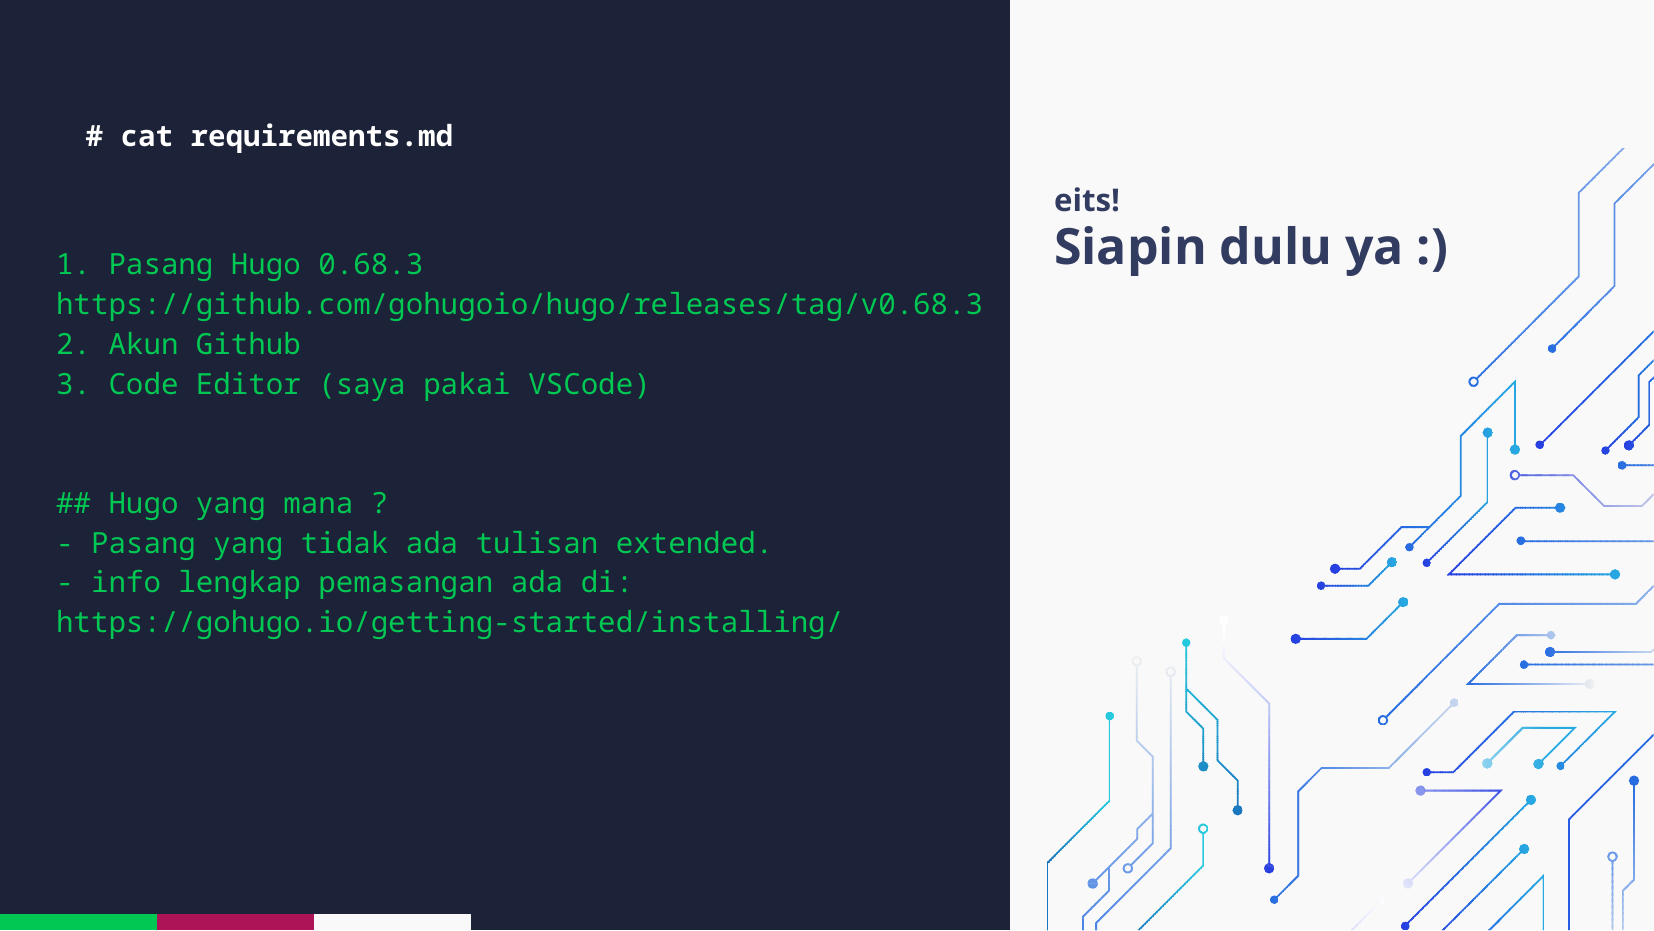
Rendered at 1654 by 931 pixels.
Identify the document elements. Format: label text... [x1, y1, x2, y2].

text_box Siapin dulu ya :) [1039, 204, 1607, 346]
text_box # cat requirements.md [70, 107, 875, 157]
text_box 1. Pasang Hugo 0.68.3 https://github.com/gohugoio/hugo/releases/tag/v0.68.3 2. Akun Github 3. Code Editor (saya pakai VSCode) ## Hugo yang mana ? - Pasang yang tidak ada tulisan extended. - info lengkap pemasangan ada di: https://gohugo.io/getting-started/installing/ [41, 236, 1140, 863]
text_box eits! [1039, 170, 1382, 230]
